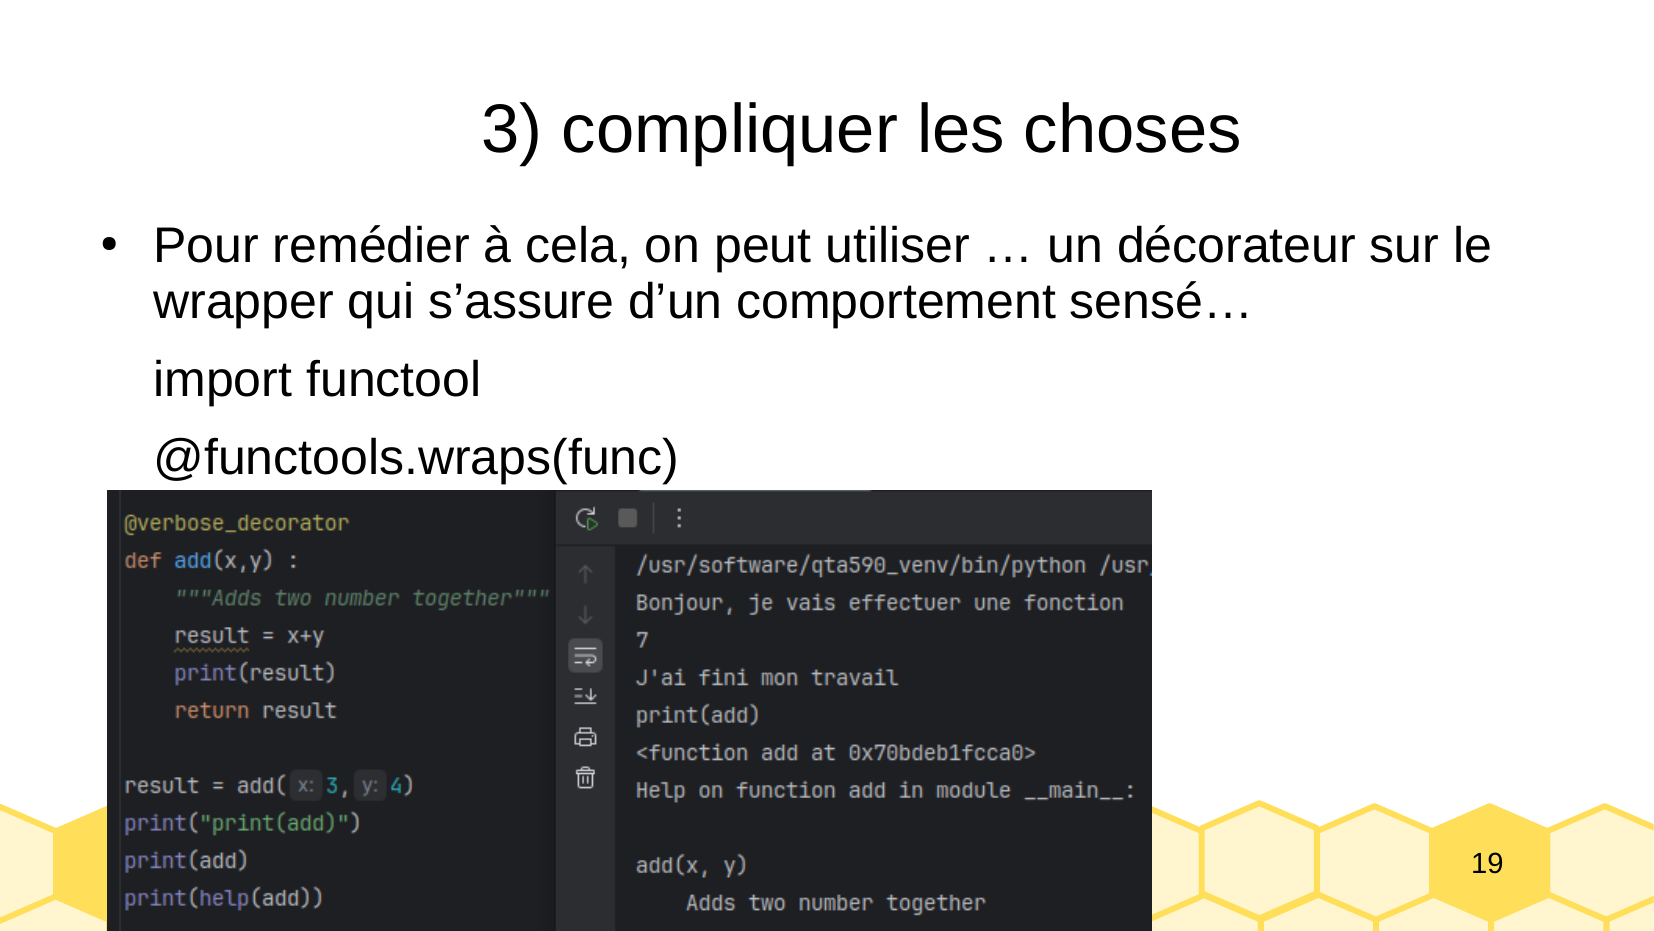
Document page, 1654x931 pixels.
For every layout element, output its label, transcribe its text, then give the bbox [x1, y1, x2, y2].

title 3) compliquer les choses [118, 51, 1607, 207]
picture [107, 490, 1152, 931]
list Pour remédier à cela, on peut utiliser … un décorateur sur le wrapper qui s’assure d’un comportement sensé… import functool @functools.wraps(func) [82, 217, 1571, 758]
